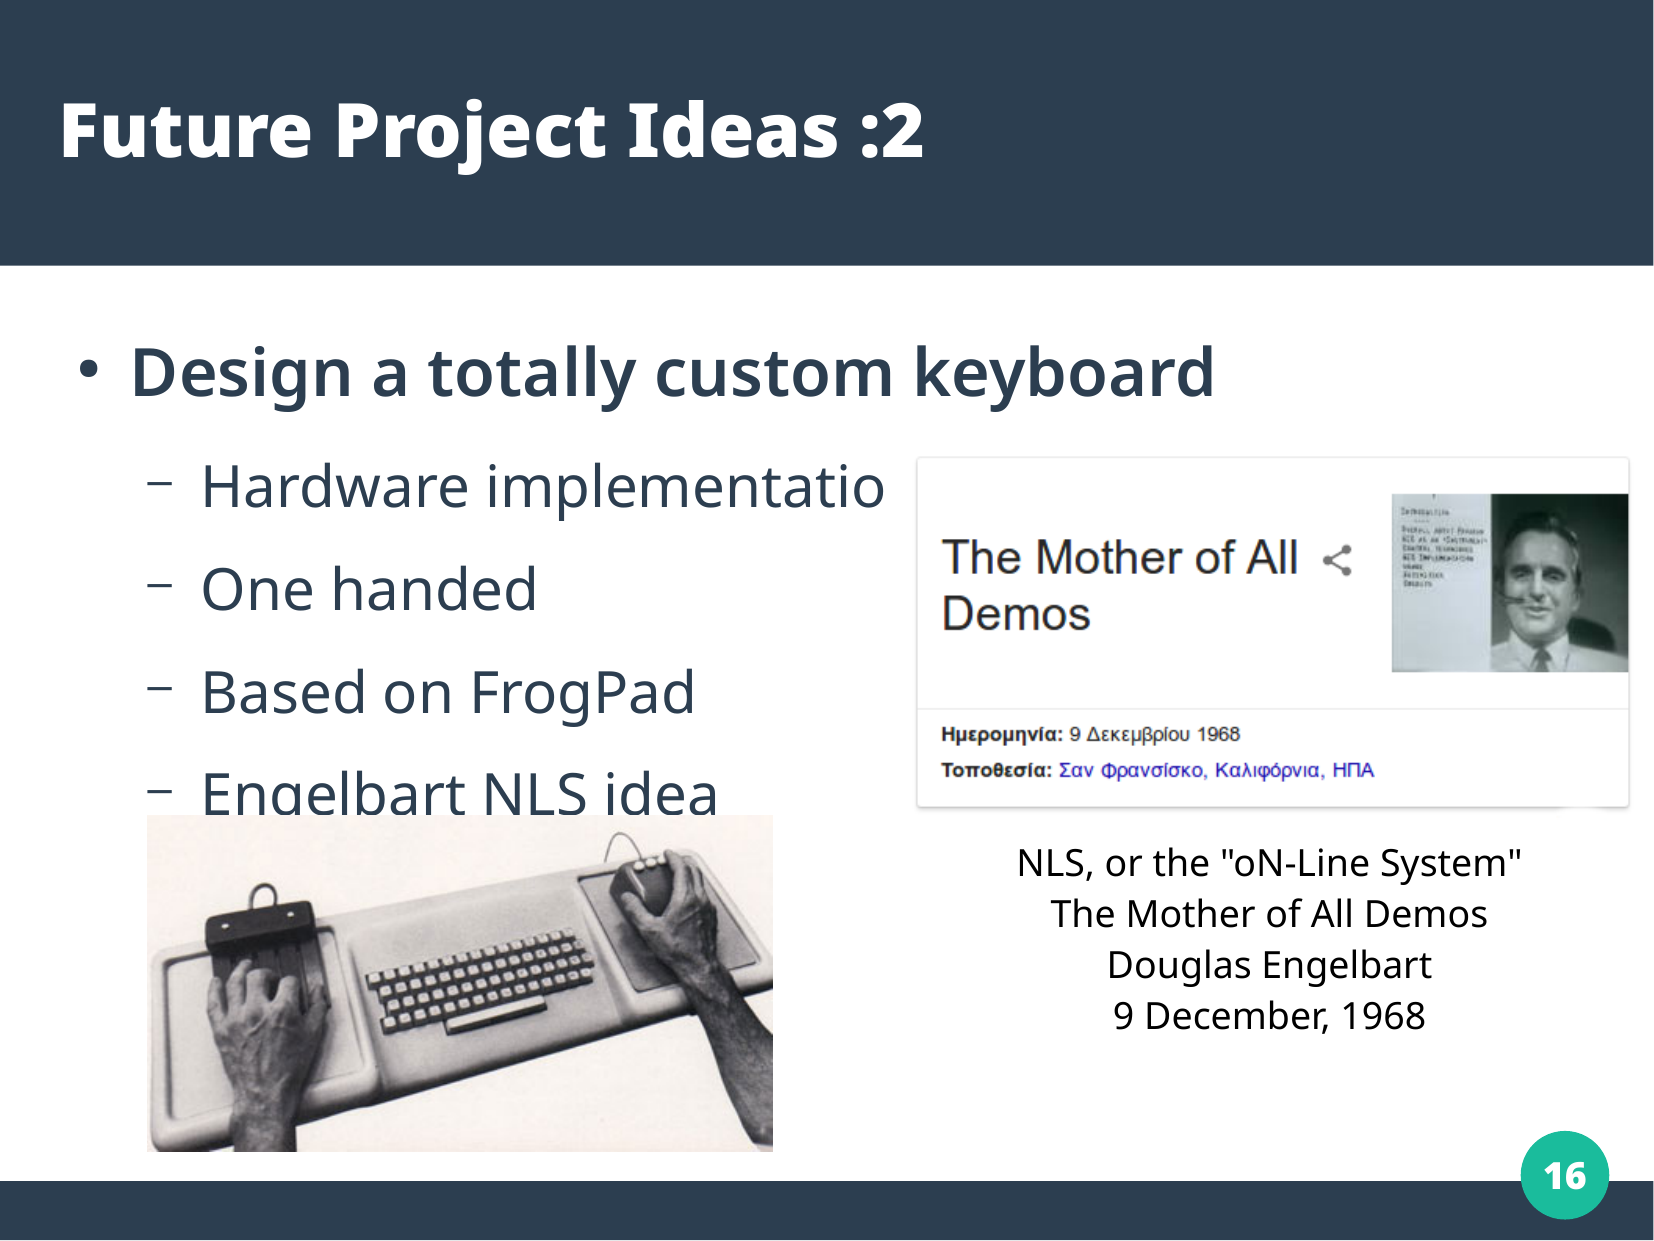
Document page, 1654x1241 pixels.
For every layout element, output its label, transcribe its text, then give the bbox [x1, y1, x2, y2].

text_box NLS, or the "oN-Line System" The Mother of All Demos Douglas Engelbart 9 December, 1968 [974, 829, 1565, 1034]
list Design a totally custom keyboard Hardware implementation One handed Based on FrogPad Engelbart NLS idea [59, 324, 1595, 1152]
picture [147, 815, 773, 1152]
title Future Project Ideas :2 [59, 49, 1595, 207]
picture [885, 452, 1638, 821]
